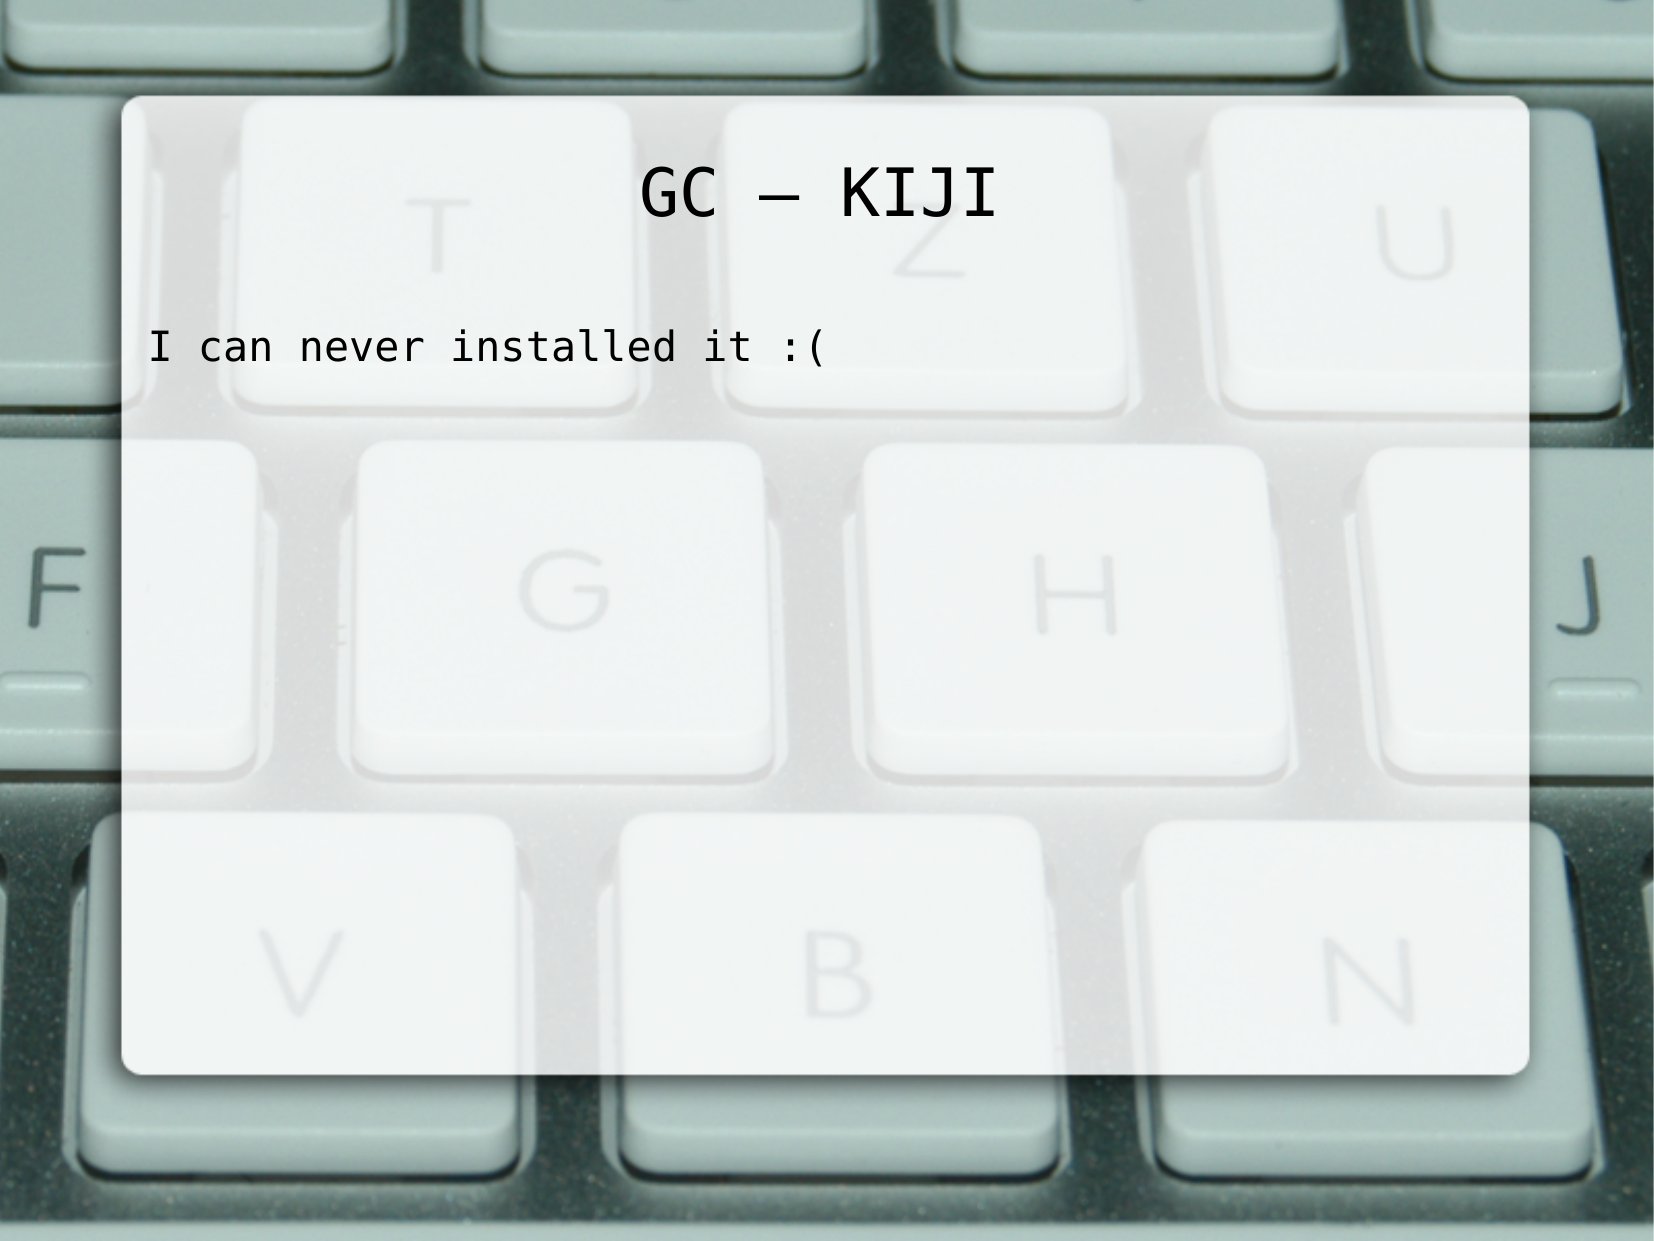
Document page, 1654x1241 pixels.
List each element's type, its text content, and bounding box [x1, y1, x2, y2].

title GC – KIJI [135, 117, 1506, 271]
list I can never installed it :( [147, 315, 1506, 1066]
picture [0, 0, 1654, 1241]
